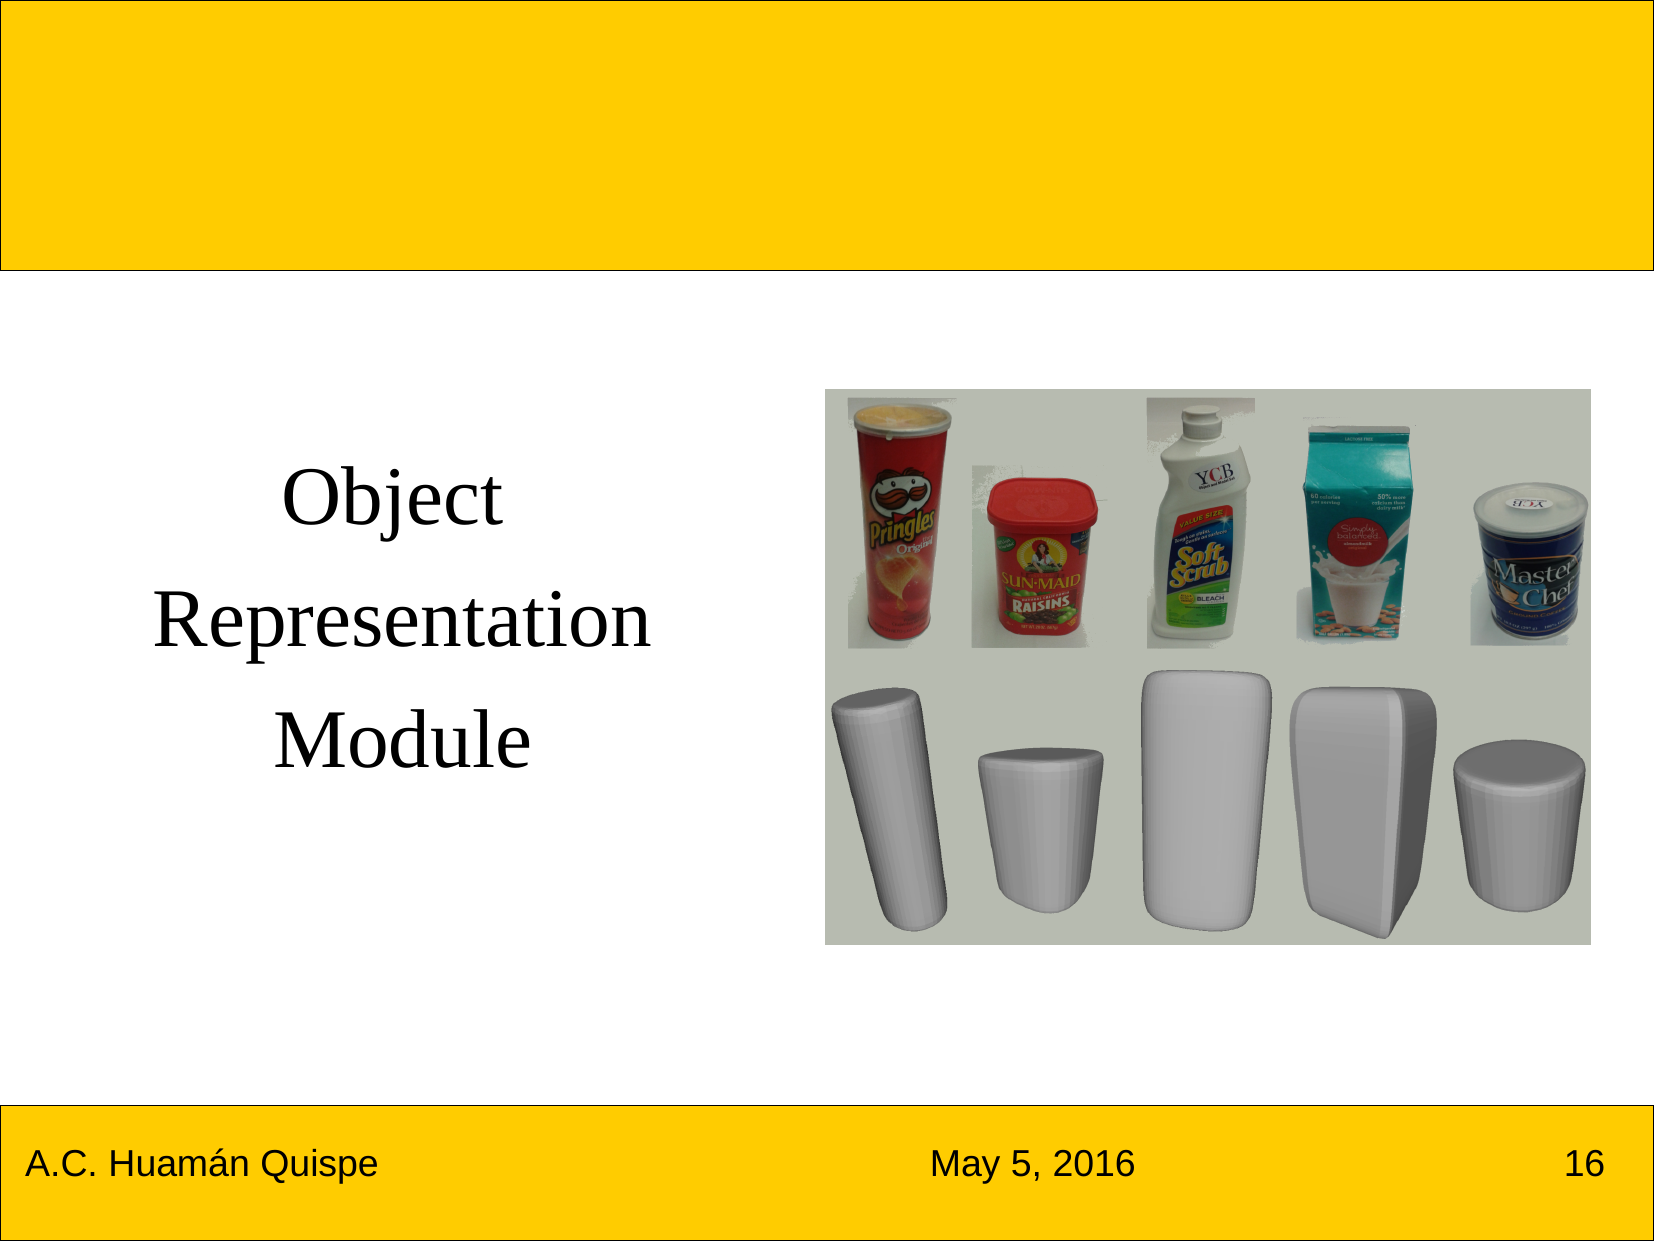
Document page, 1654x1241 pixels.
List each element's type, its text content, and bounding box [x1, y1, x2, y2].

picture [825, 389, 1591, 946]
list Object Representation Module [45, 450, 691, 841]
